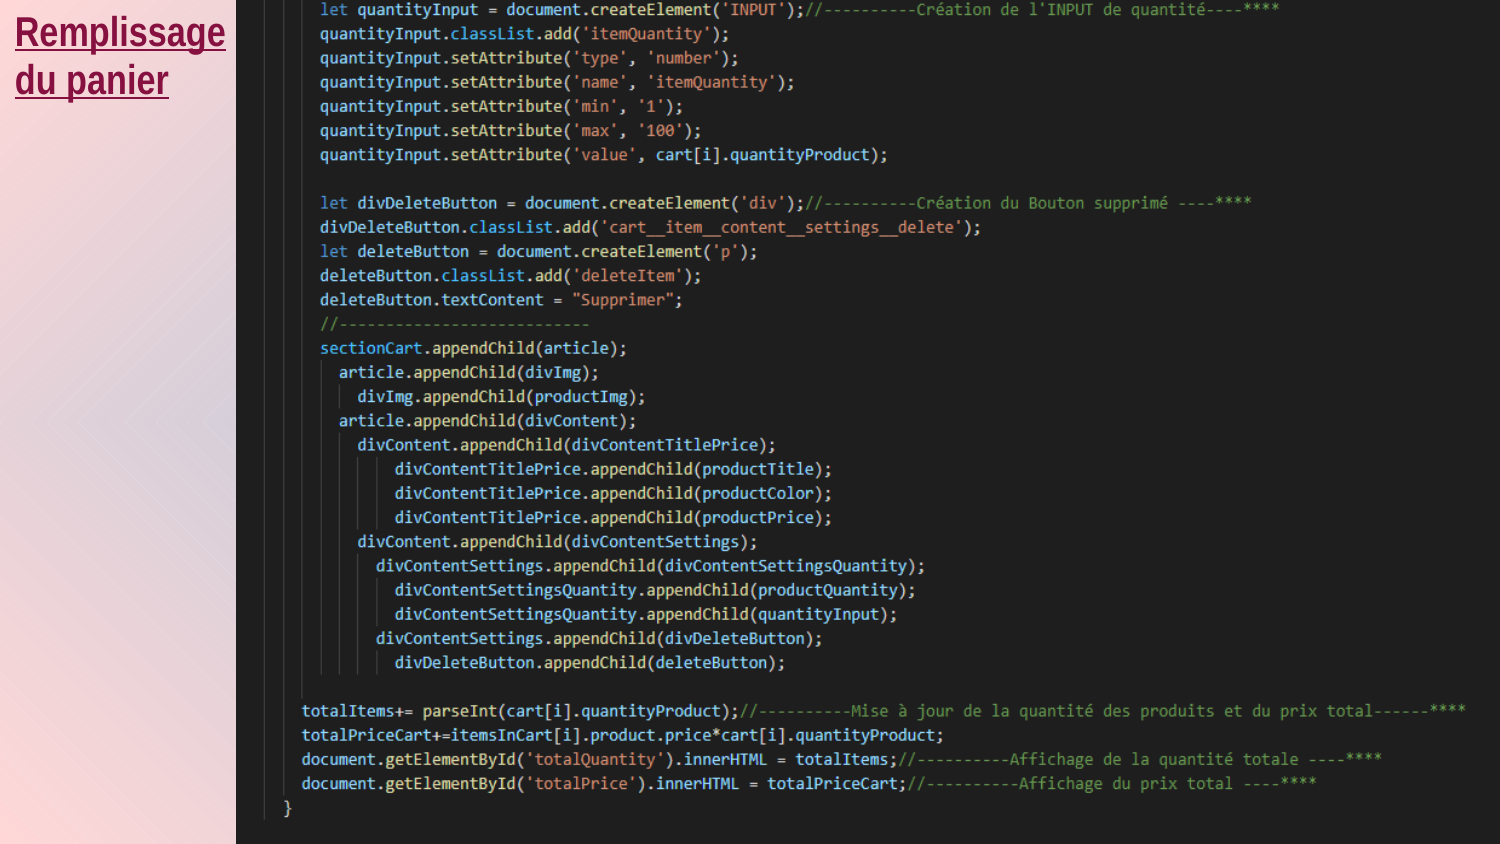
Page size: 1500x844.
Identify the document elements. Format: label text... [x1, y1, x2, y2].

picture [236, 0, 1500, 844]
text_box Remplissage du panier [0, 0, 236, 119]
